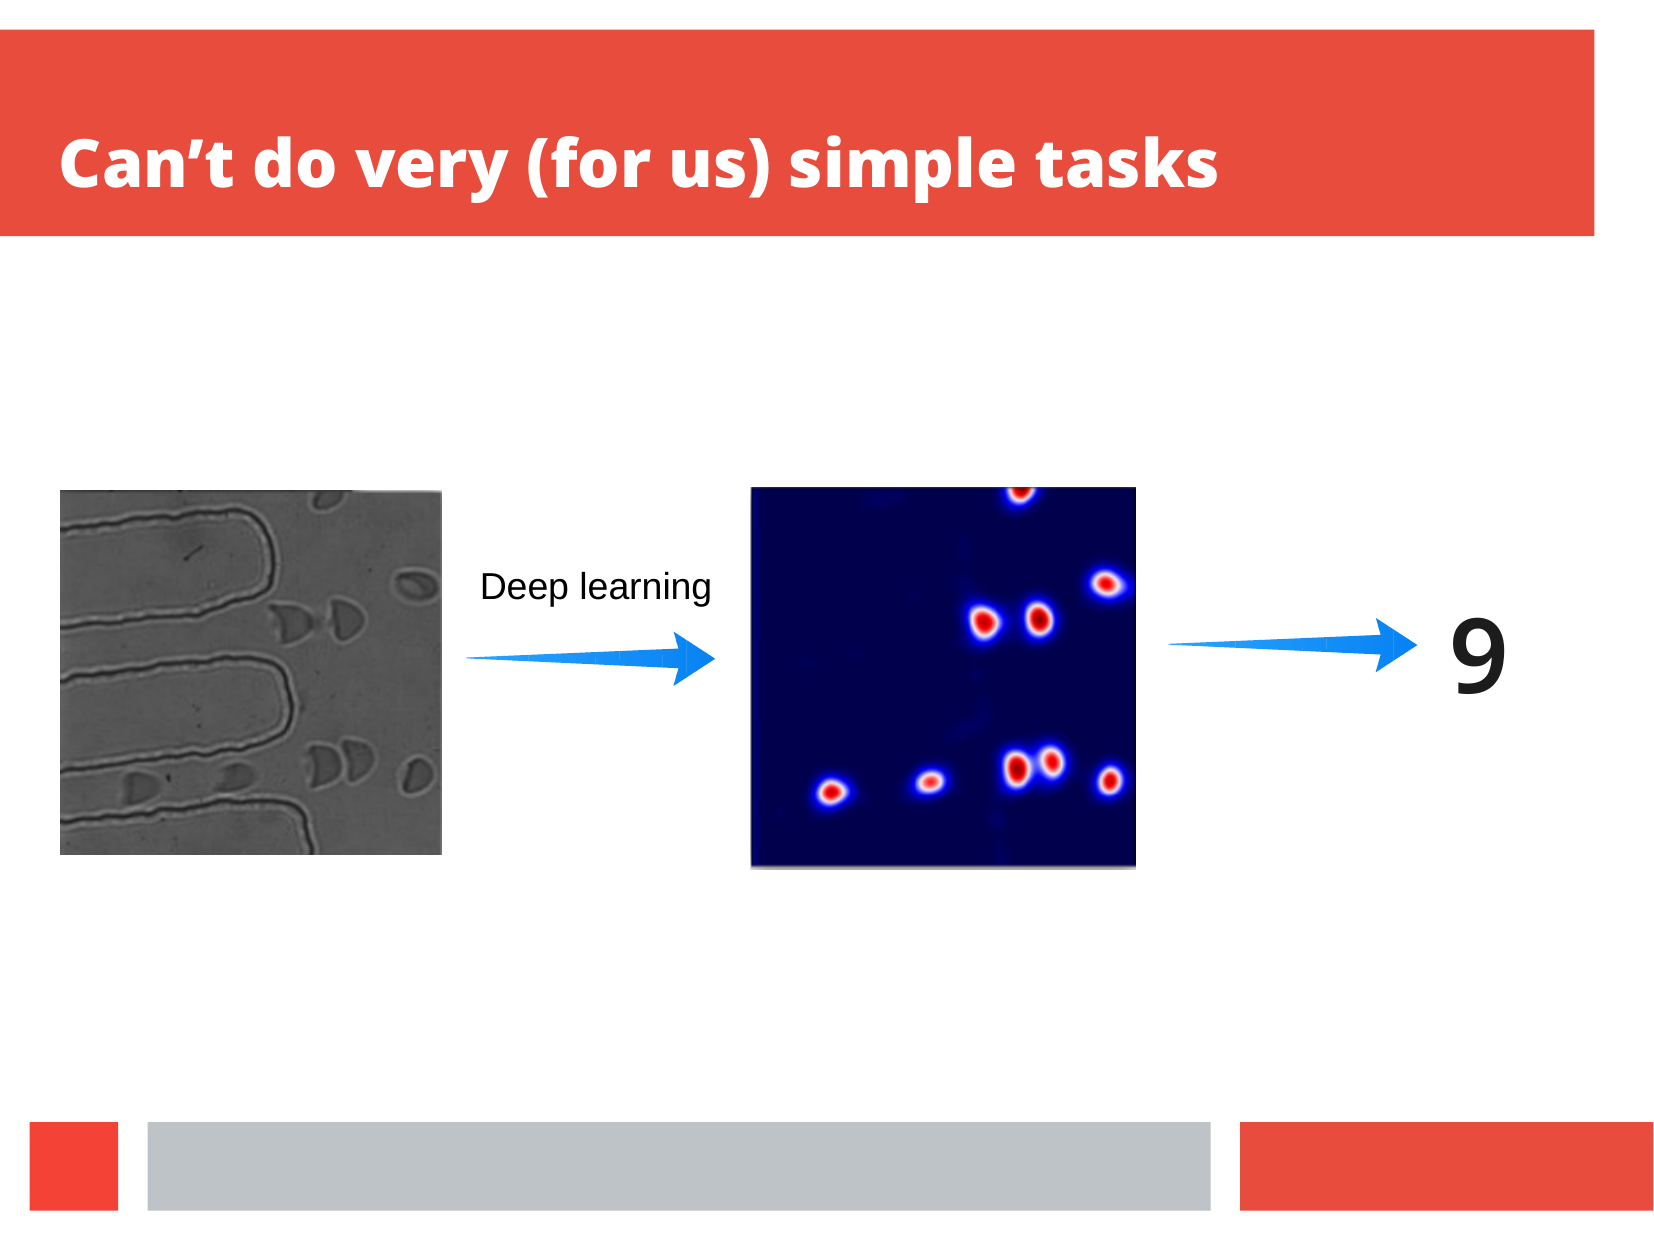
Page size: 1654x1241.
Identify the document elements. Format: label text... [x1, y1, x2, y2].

list 9 [1449, 582, 1654, 1241]
title Can’t do very (for us) simple tasks [59, 59, 1595, 207]
text_box Deep learning [465, 558, 931, 616]
picture [1163, 613, 1423, 677]
picture [60, 490, 442, 856]
picture [750, 487, 1136, 871]
picture [461, 627, 721, 691]
